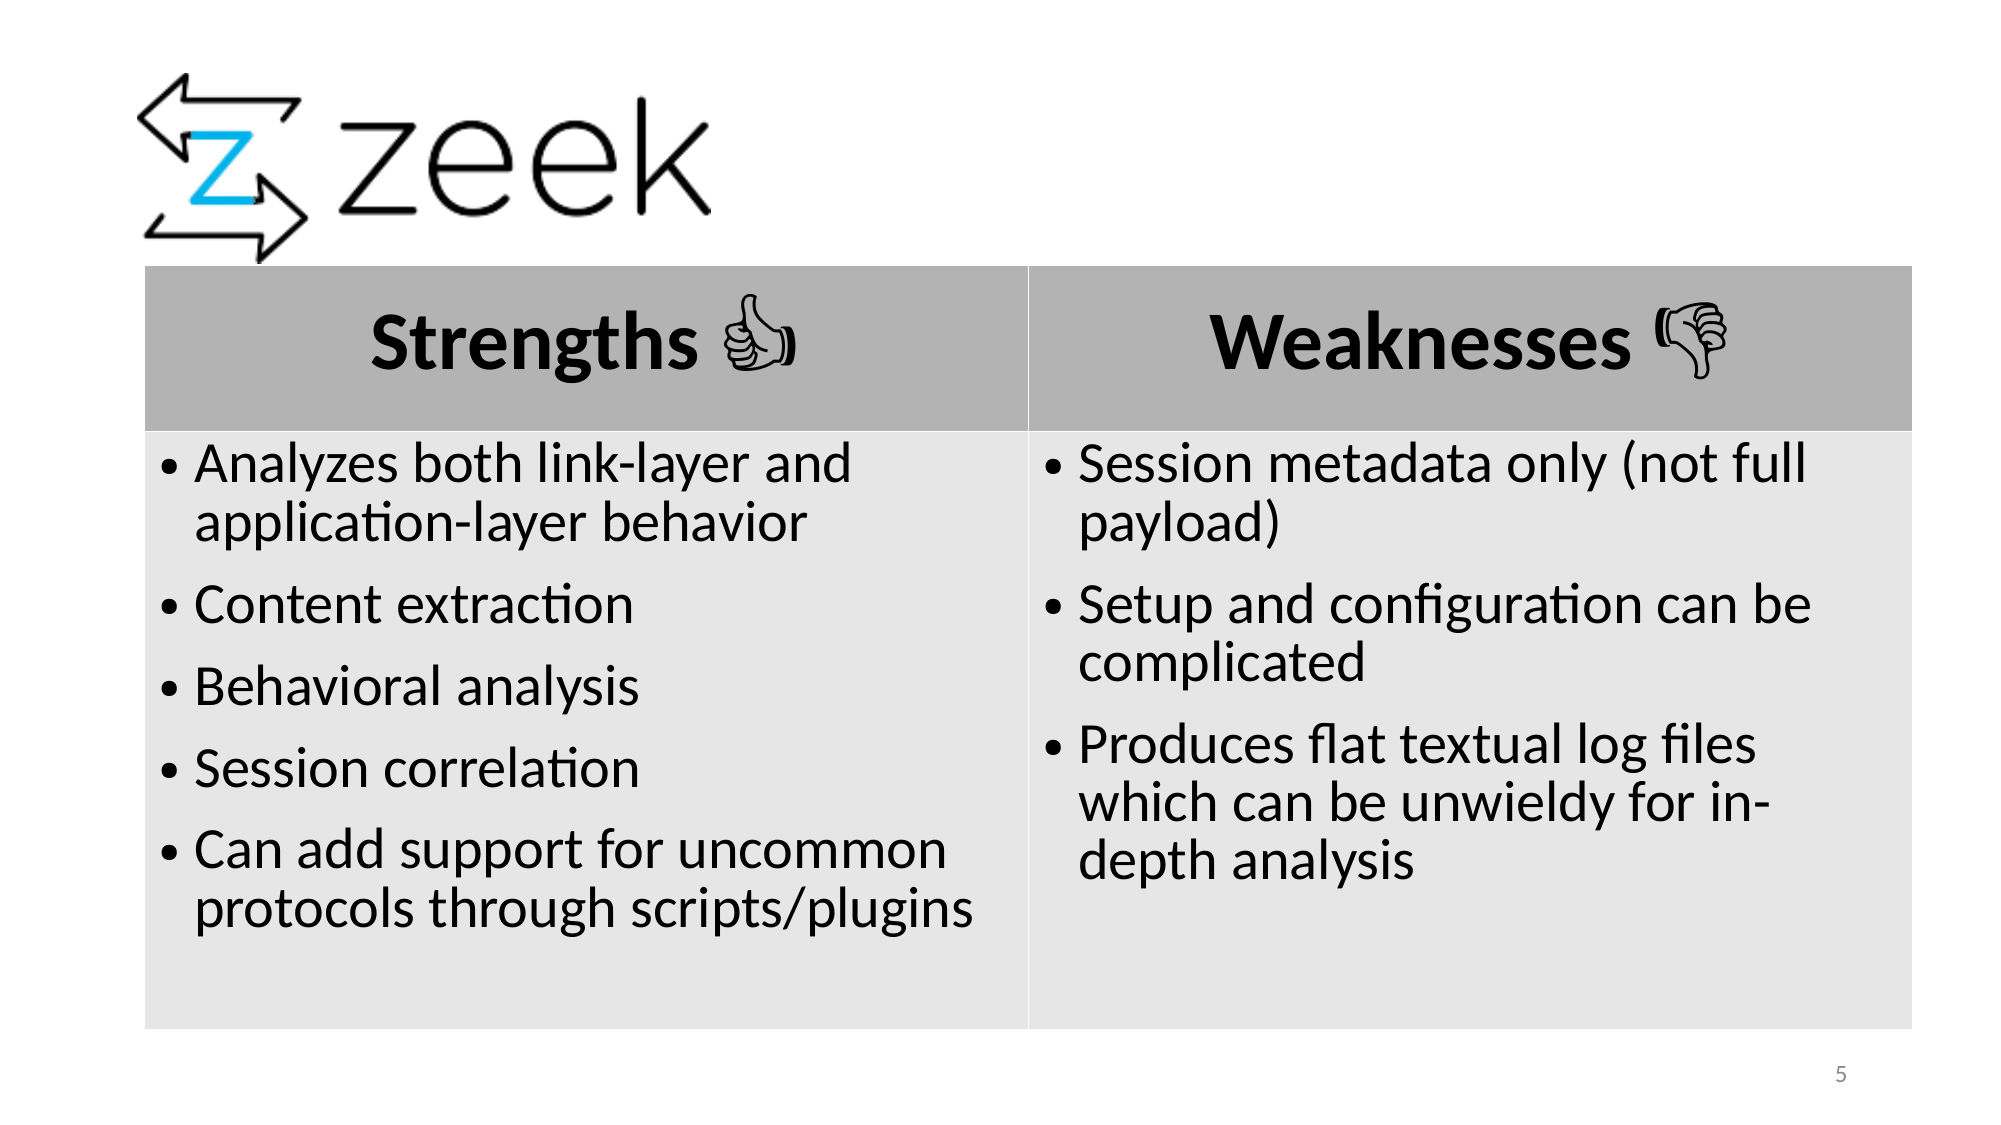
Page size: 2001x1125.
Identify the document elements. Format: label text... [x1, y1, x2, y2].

table_header Weaknesses 👎 [1029, 266, 1912, 431]
table_cell Session metadata only (not full payload) Setup and configuration can be complicated Produces flat textual log files which can be unwieldy for in-depth analysis [1029, 432, 1912, 1029]
picture [137, 73, 711, 264]
table_header Strengths 👍 [145, 266, 1028, 431]
slide_number <number> [1412, 1042, 1863, 1103]
table_cell Analyzes both link-layer and application-layer behavior Content extraction Behavioral analysis Session correlation Can add support for uncommon protocols through scripts/plugins [145, 432, 1028, 1029]
